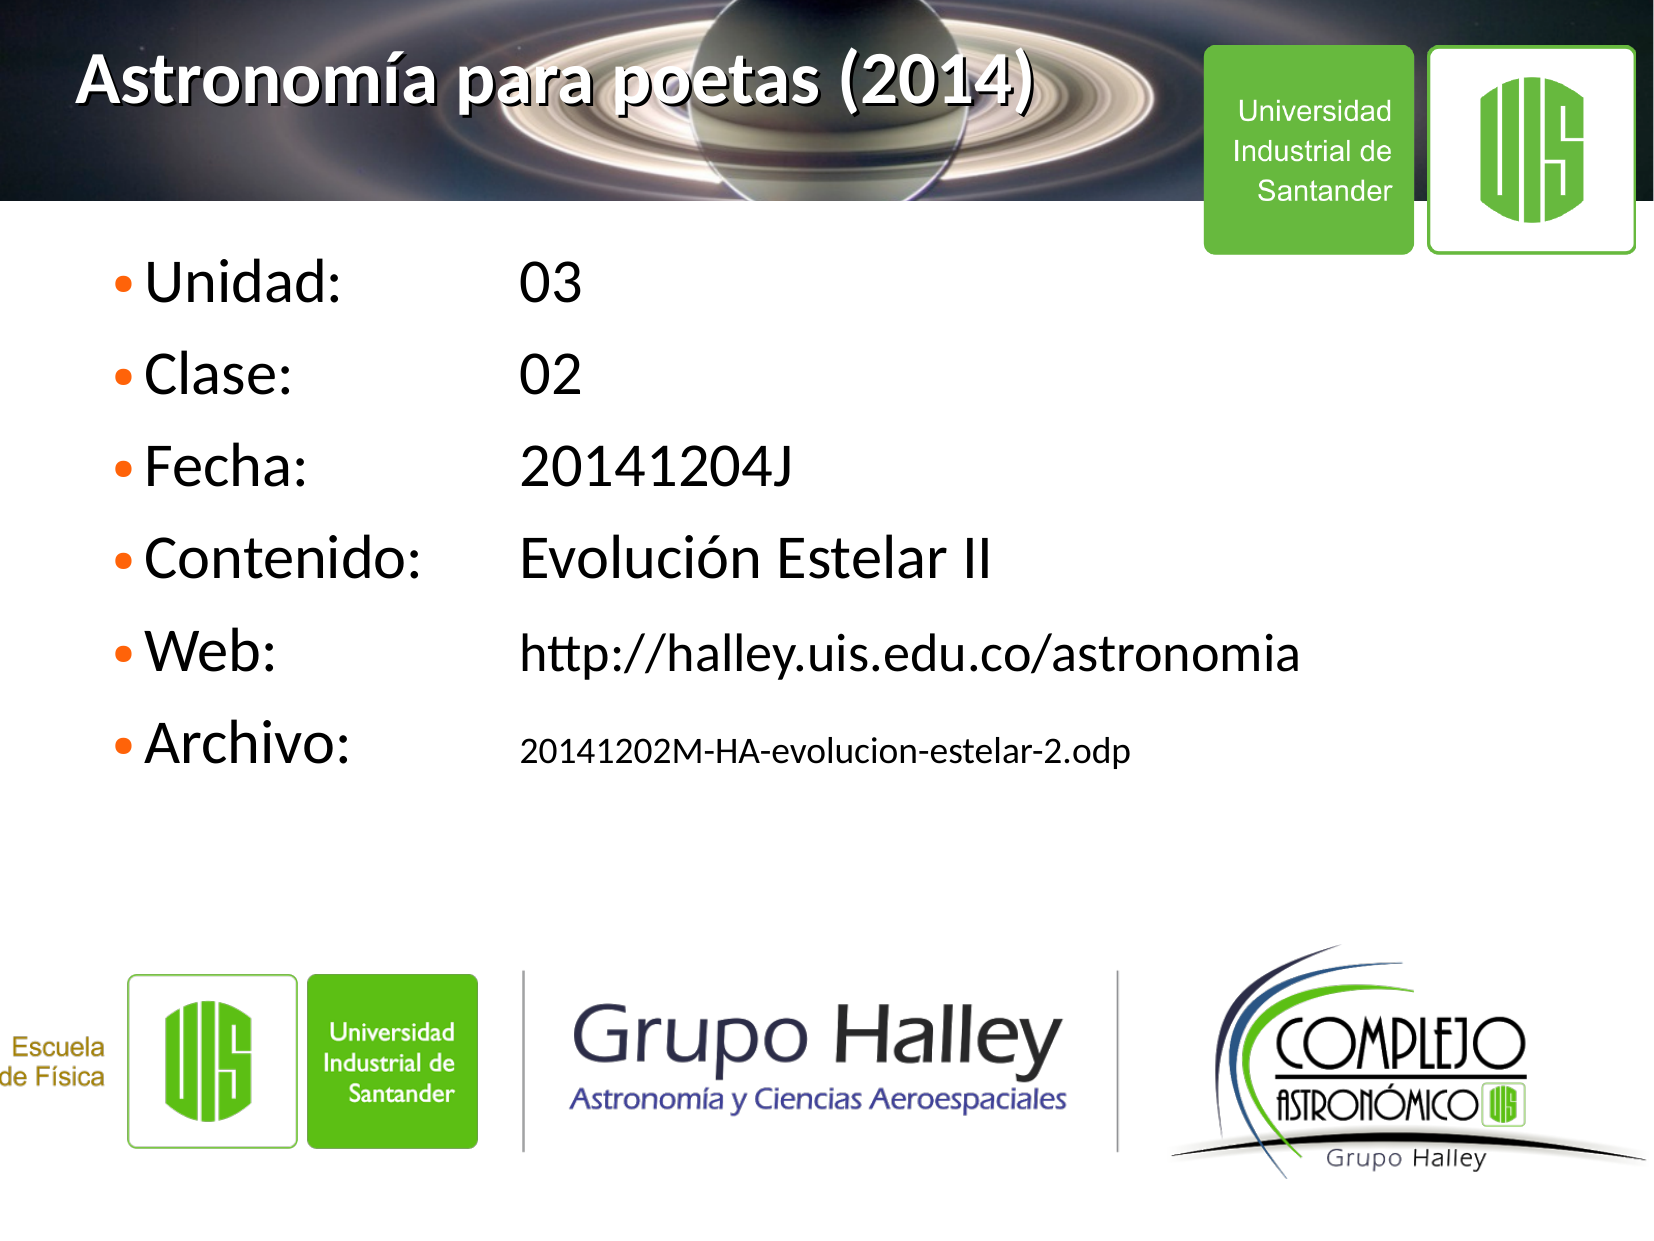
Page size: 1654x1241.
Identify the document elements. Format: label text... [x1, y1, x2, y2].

list Unidad: 03 Clase: 02 Fecha: 20141204J Contenido: Evolución Estelar II Web: http://halley.uis.edu.co/astronomia Archivo: 20141202M-HA-evolucion-estelar-2.odp [82, 255, 1571, 944]
picture [0, 944, 1654, 1179]
title Astronomía para poetas (2014) [75, 19, 1564, 151]
picture [0, 0, 1654, 256]
